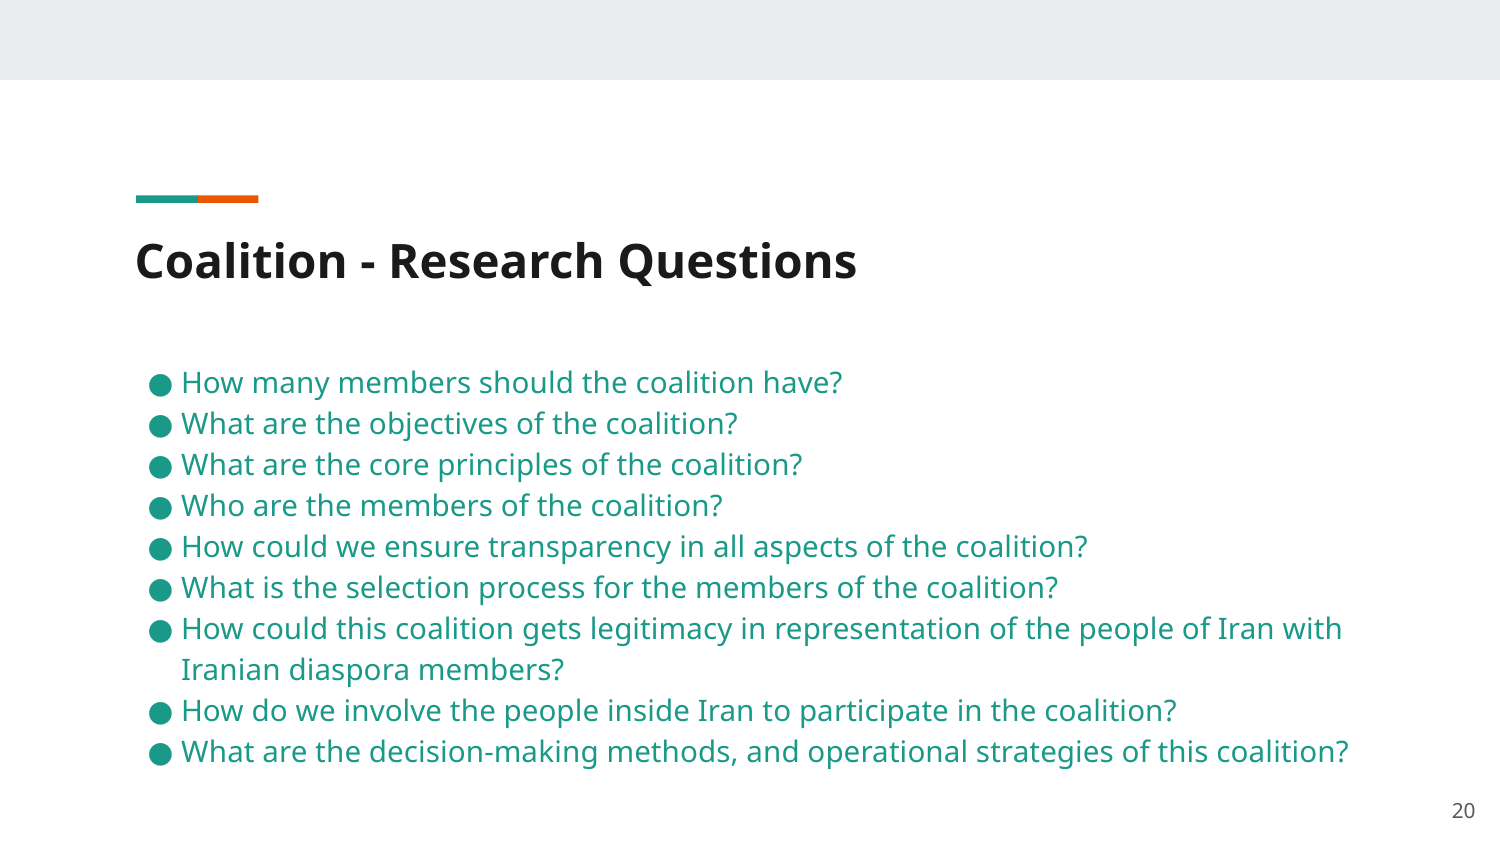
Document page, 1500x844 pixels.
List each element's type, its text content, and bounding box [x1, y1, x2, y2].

slide_number <number> [1400, 779, 1491, 844]
title Coalition - Research Questions [119, 216, 1381, 305]
list How many members should the coalition have? What are the objectives of the coalition? What are the core principles of the coalition? Who are the members of the coalition? How could we ensure transparency in all aspects of the coalition? What is the selection process for the members of the coalition? How could this coalition gets legitimacy in representation of the people of Iran with Iranian diaspora members? How do we involve the people inside Iran to participate in the coalition? What are the decision-making methods, and operational strategies of this coalition? [119, 343, 1381, 809]
